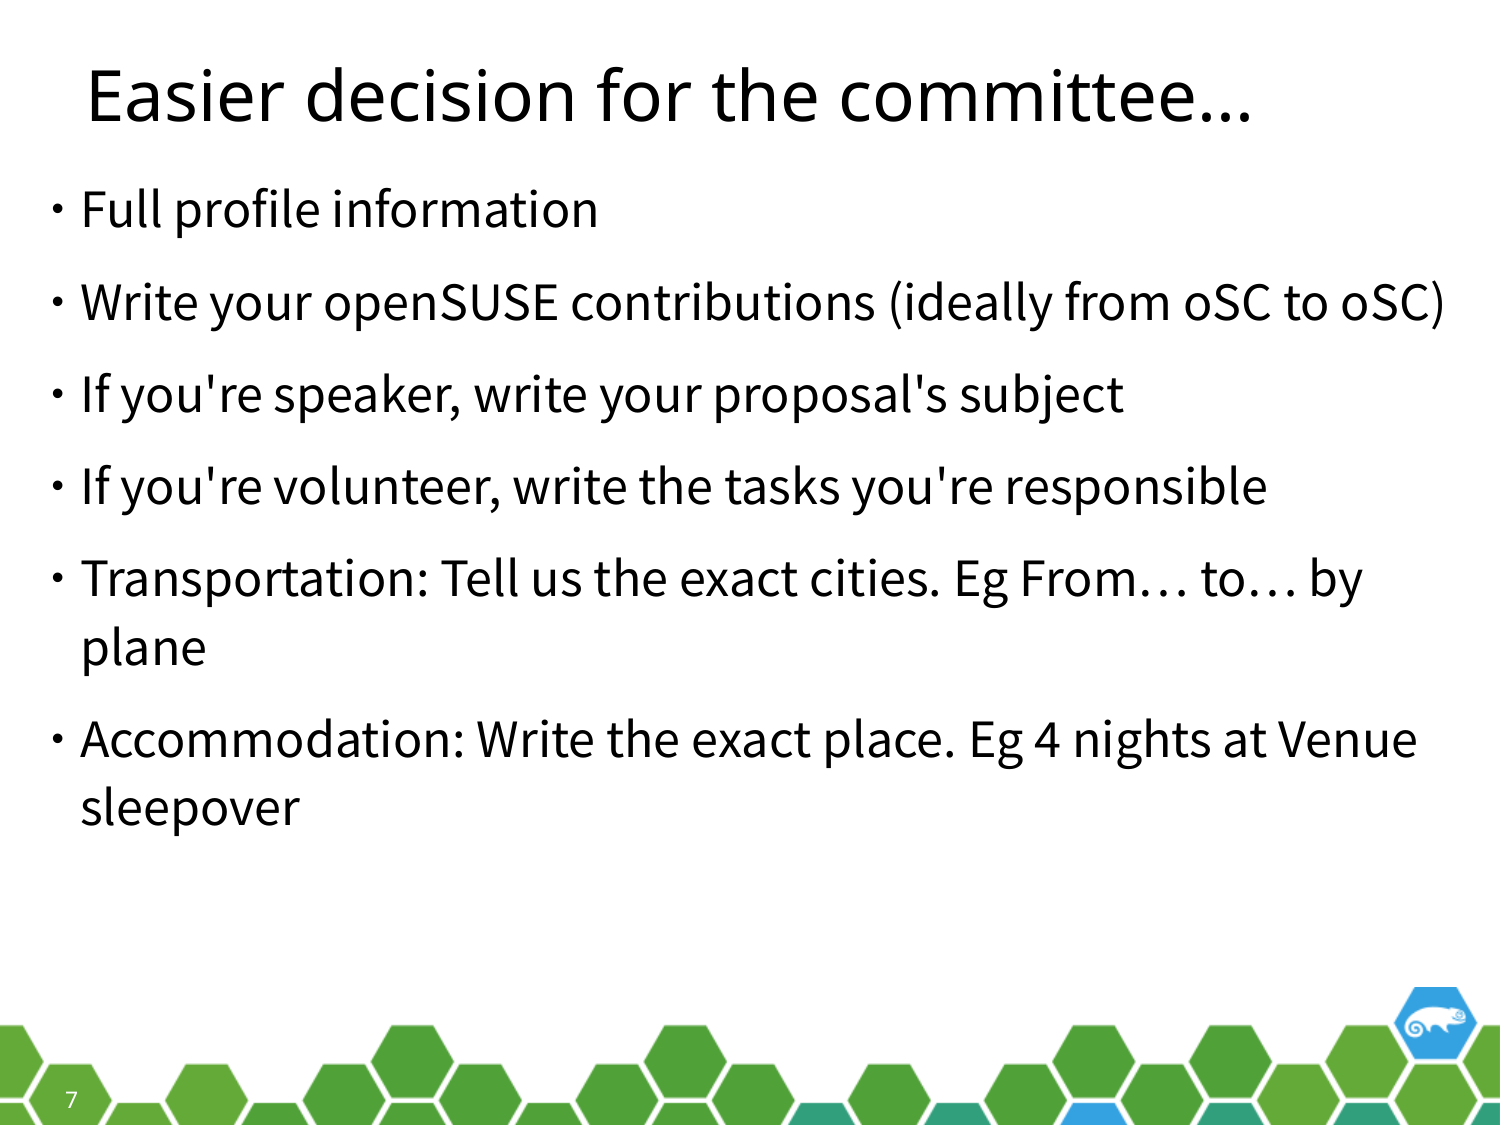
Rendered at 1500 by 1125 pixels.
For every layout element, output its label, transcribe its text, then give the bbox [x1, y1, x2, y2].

title Easier decision for the committee... [85, 4, 1413, 174]
picture [0, 987, 1500, 1125]
list Full profile information Write your openSUSE contributions (ideally from oSC to oSC) If you're speaker, write your proposal's subject If you're volunteer, write the tasks you're responsible Transportation: Tell us the exact cities. Eg From… to… by plane Accommodation: Write the exact place. Eg 4 nights at Venue sleepover [51, 174, 1461, 938]
